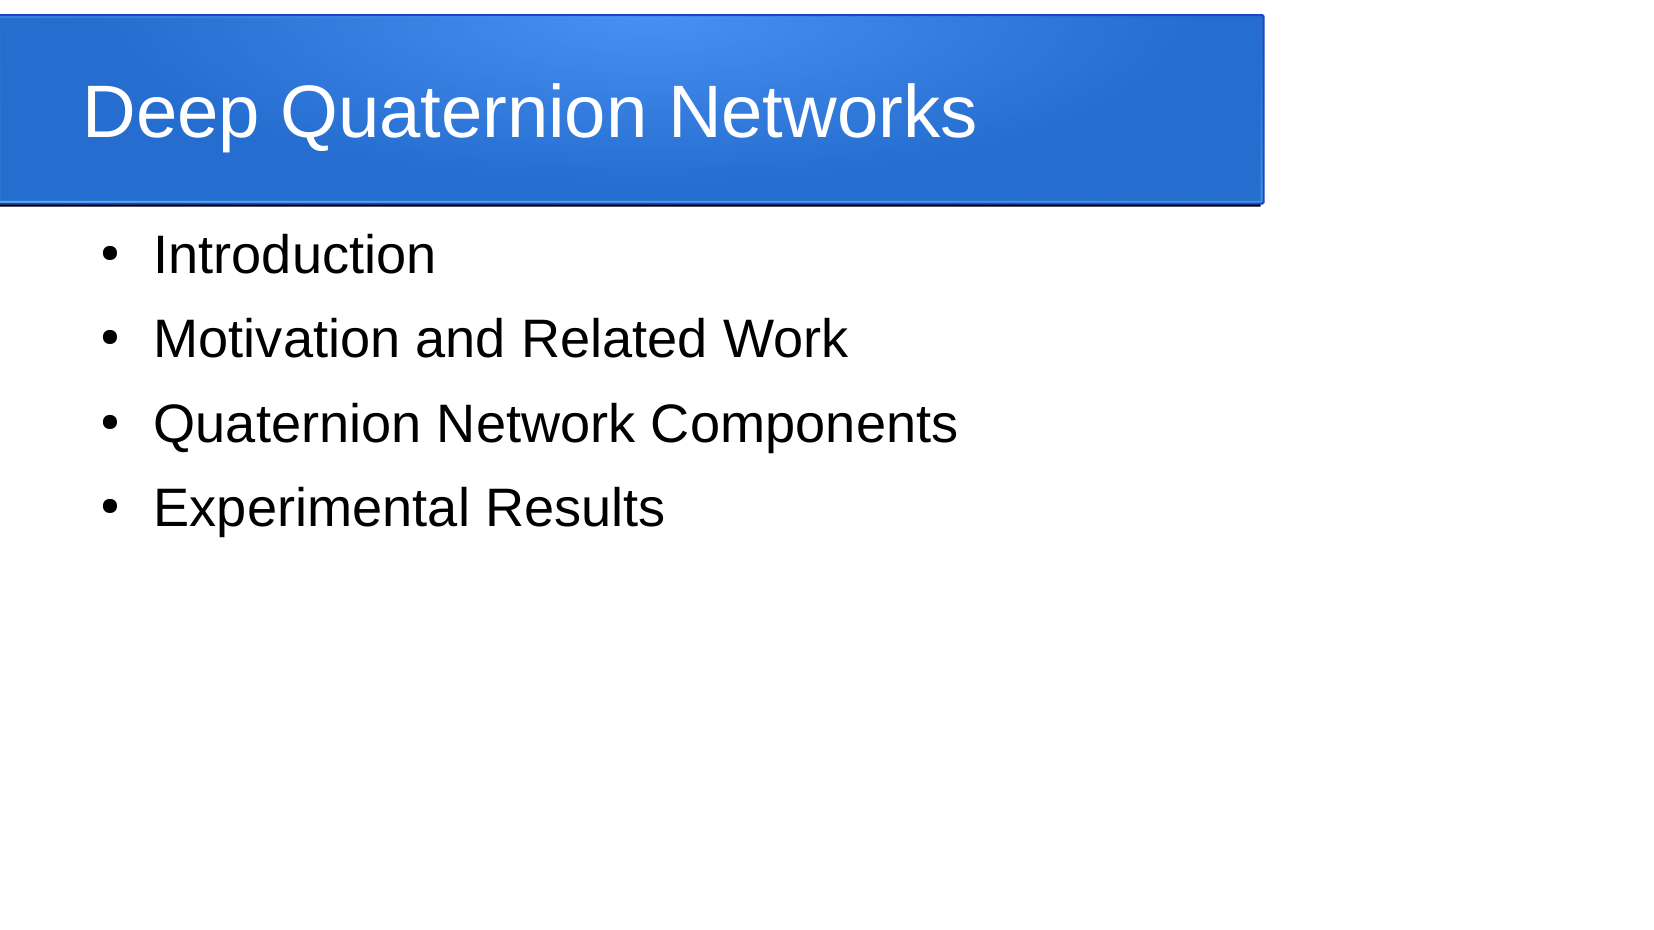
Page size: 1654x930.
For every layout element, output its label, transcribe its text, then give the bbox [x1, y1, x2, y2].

list Introduction Motivation and Related Work Quaternion Network Components Experimental Results [82, 224, 1571, 764]
title Deep Quaternion Networks [82, 35, 1234, 189]
